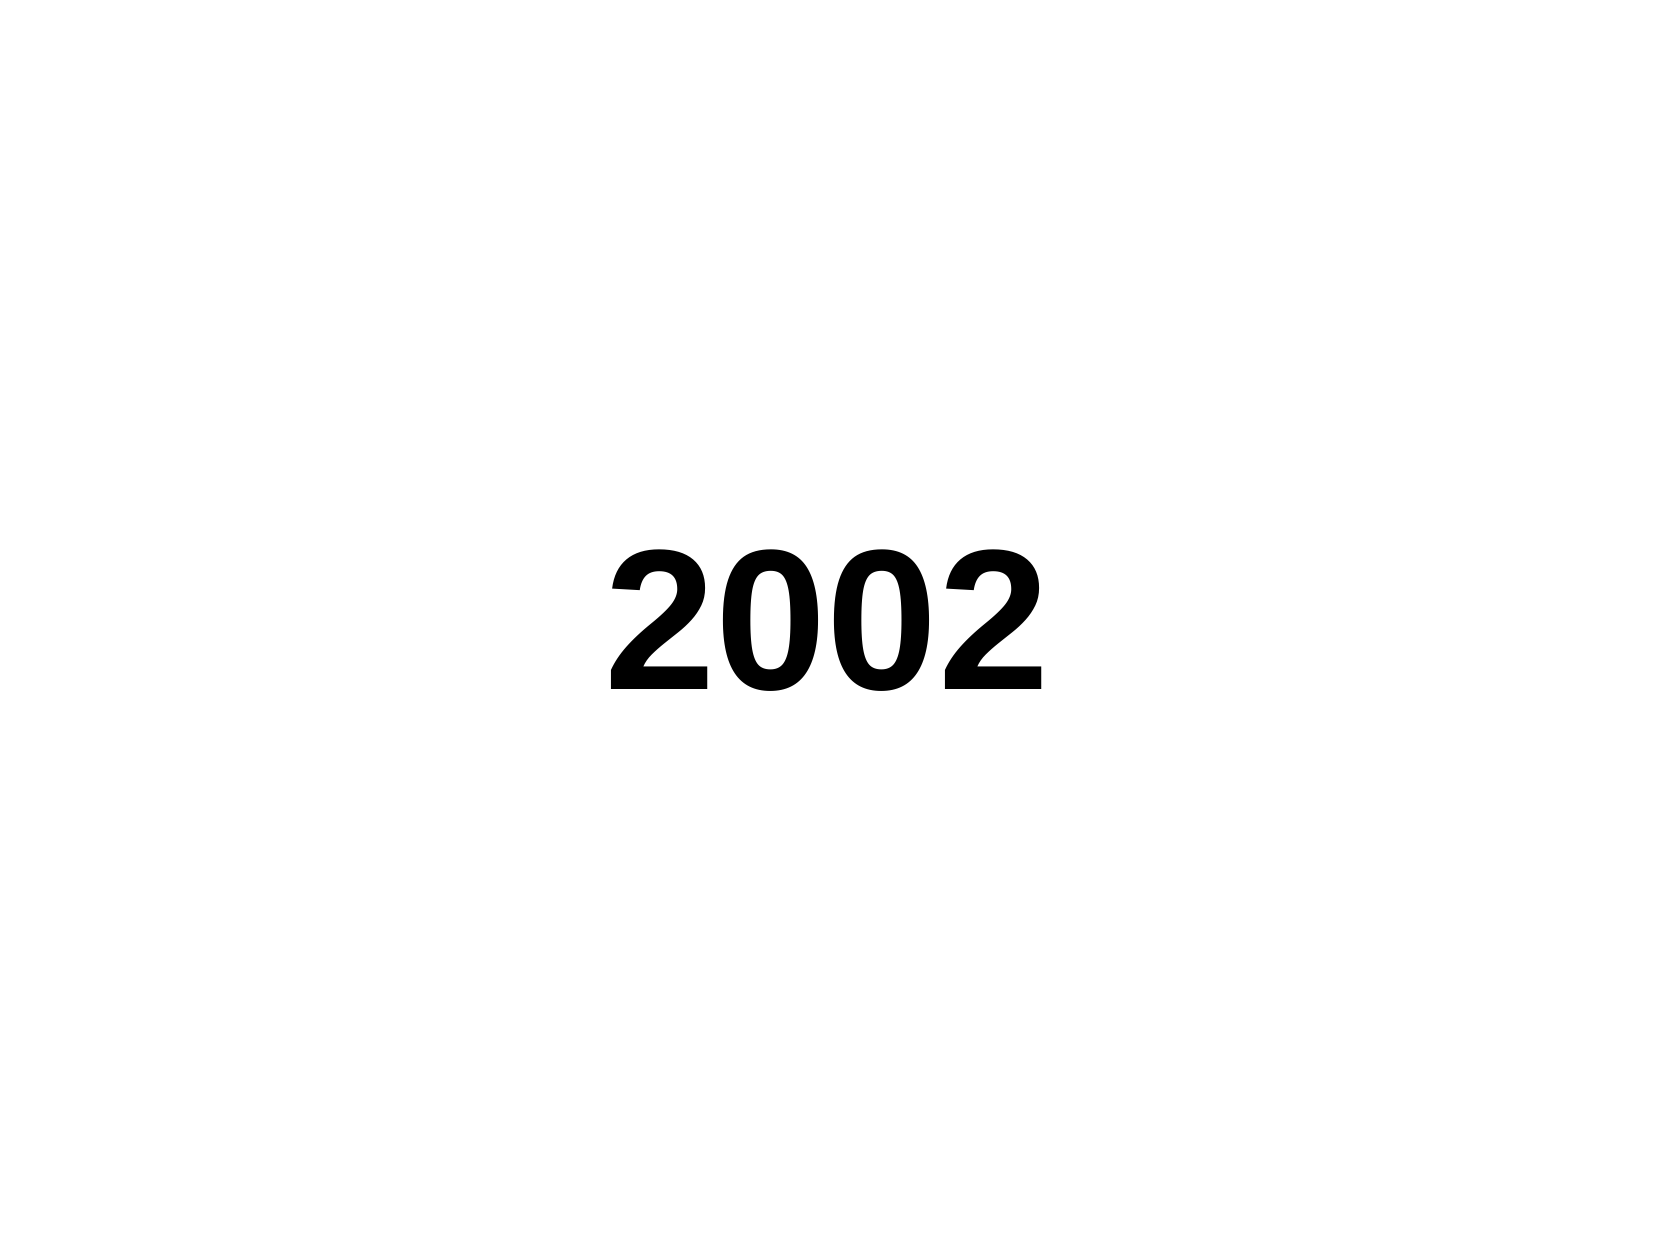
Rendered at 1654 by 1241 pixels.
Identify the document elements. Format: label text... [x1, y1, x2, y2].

subtitle 2002 [82, 140, 1571, 1101]
